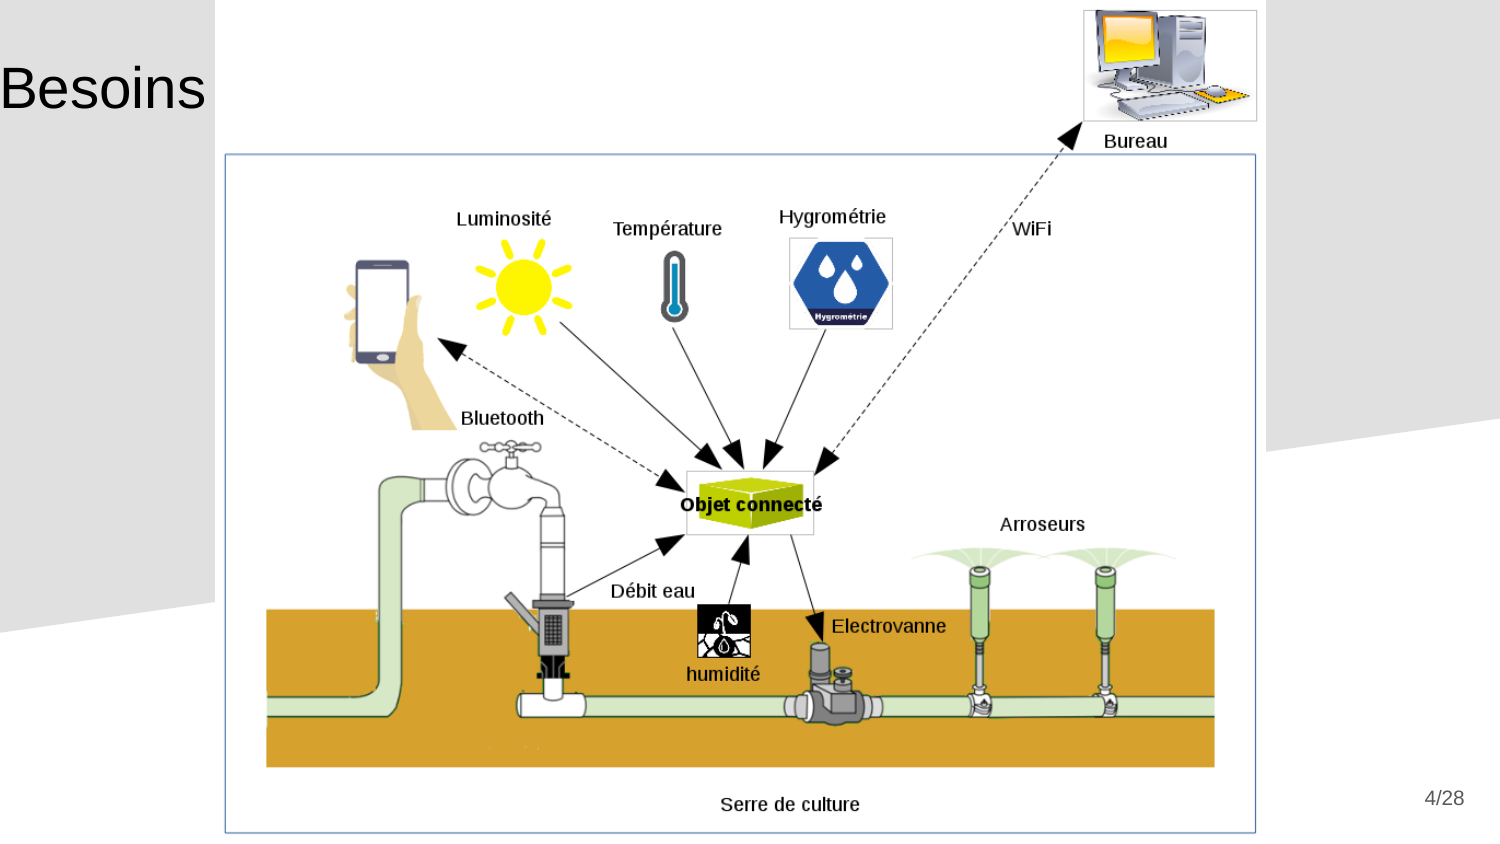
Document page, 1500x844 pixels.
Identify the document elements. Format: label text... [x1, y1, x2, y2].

slide_number <numéro>/28 [1389, 764, 1480, 830]
picture [215, 0, 1266, 35]
title Besoins [0, 35, 1382, 130]
picture [215, 130, 1266, 844]
